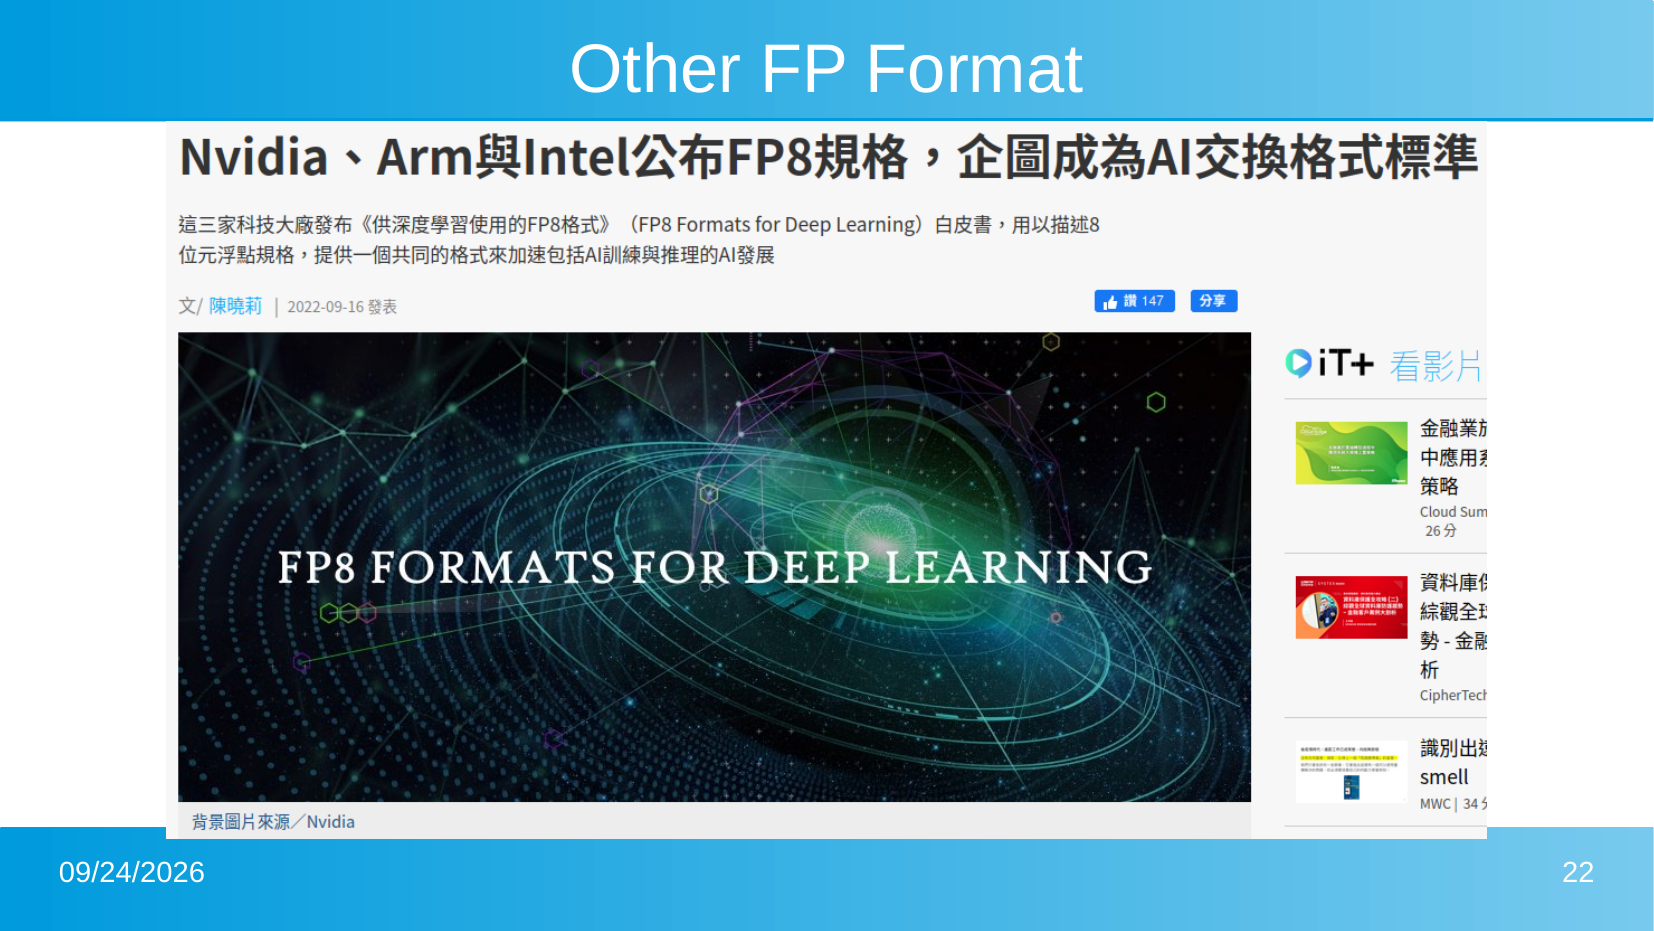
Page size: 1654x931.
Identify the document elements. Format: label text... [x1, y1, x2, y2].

title Other FP Format [59, 29, 1595, 108]
picture [166, 122, 1487, 839]
